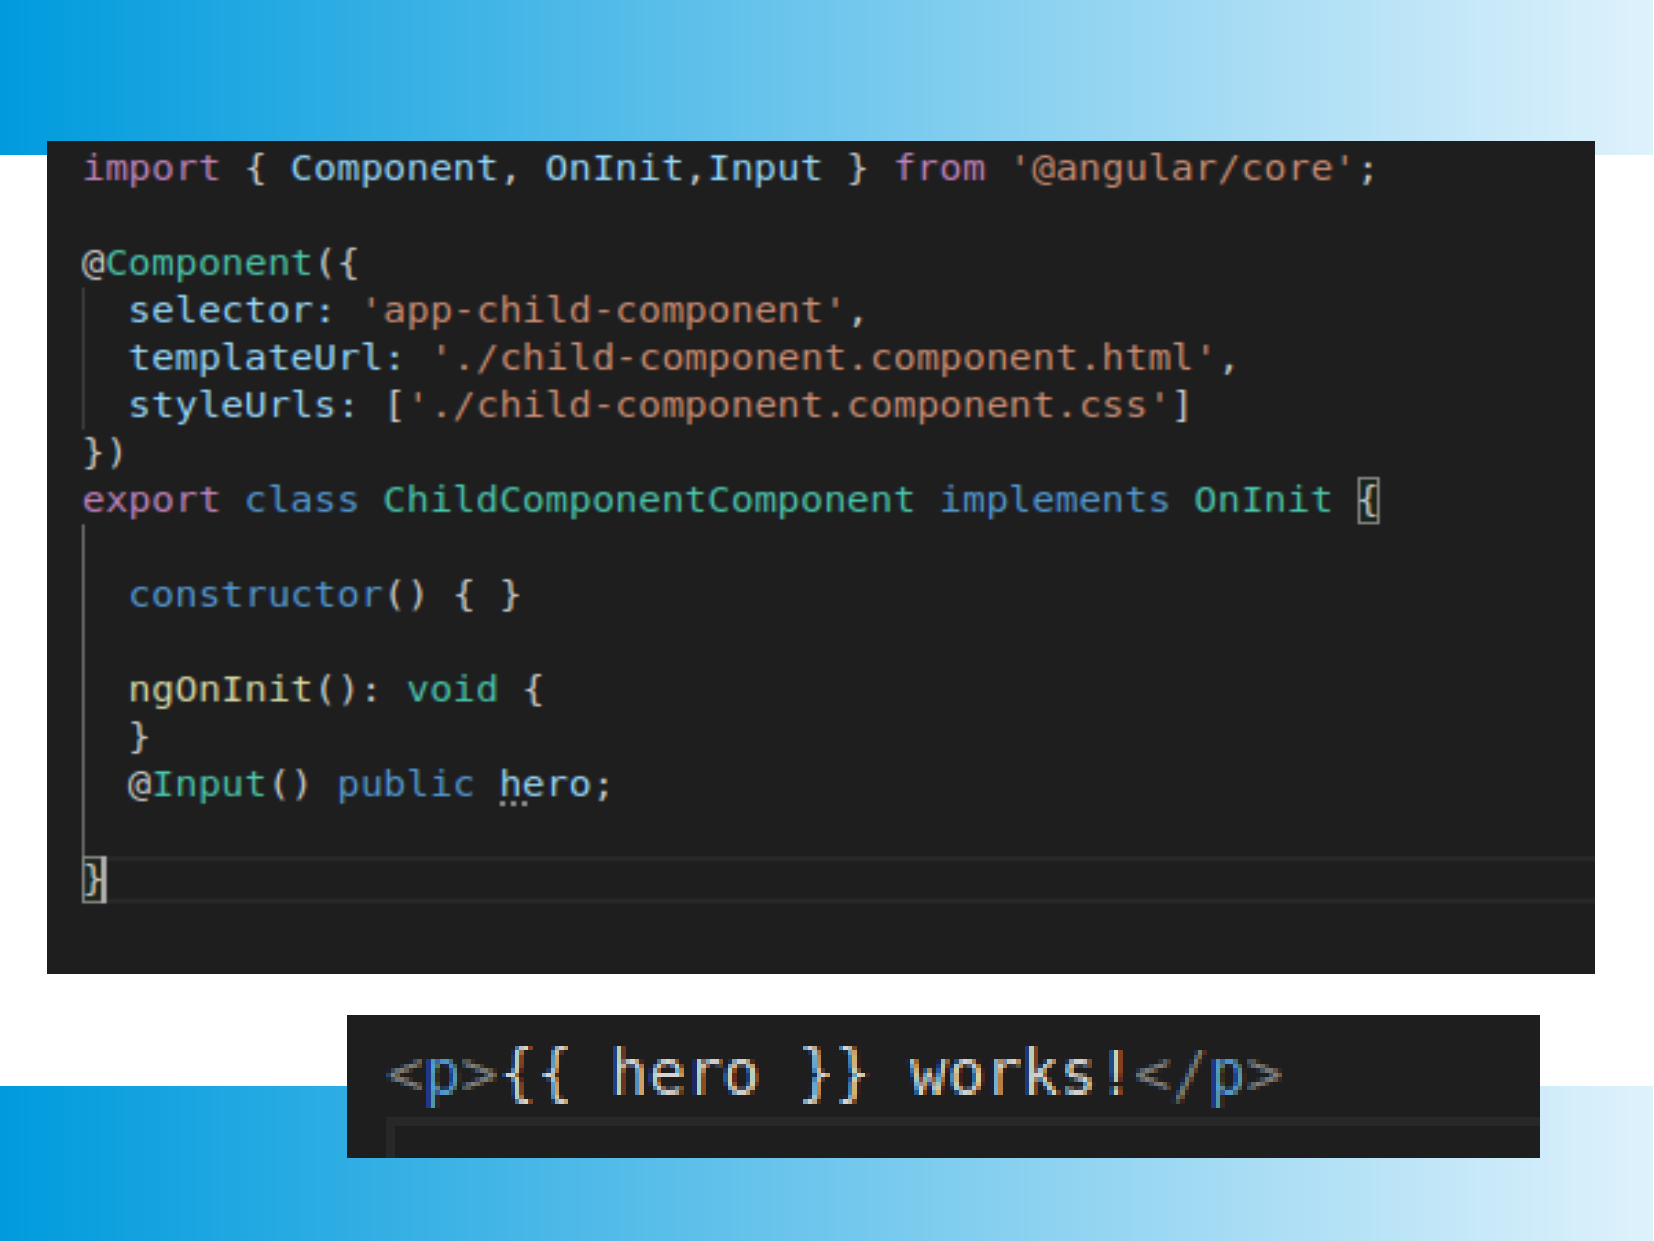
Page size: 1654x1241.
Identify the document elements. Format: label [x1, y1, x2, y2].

picture [347, 1015, 1540, 1158]
picture [47, 0, 1595, 974]
